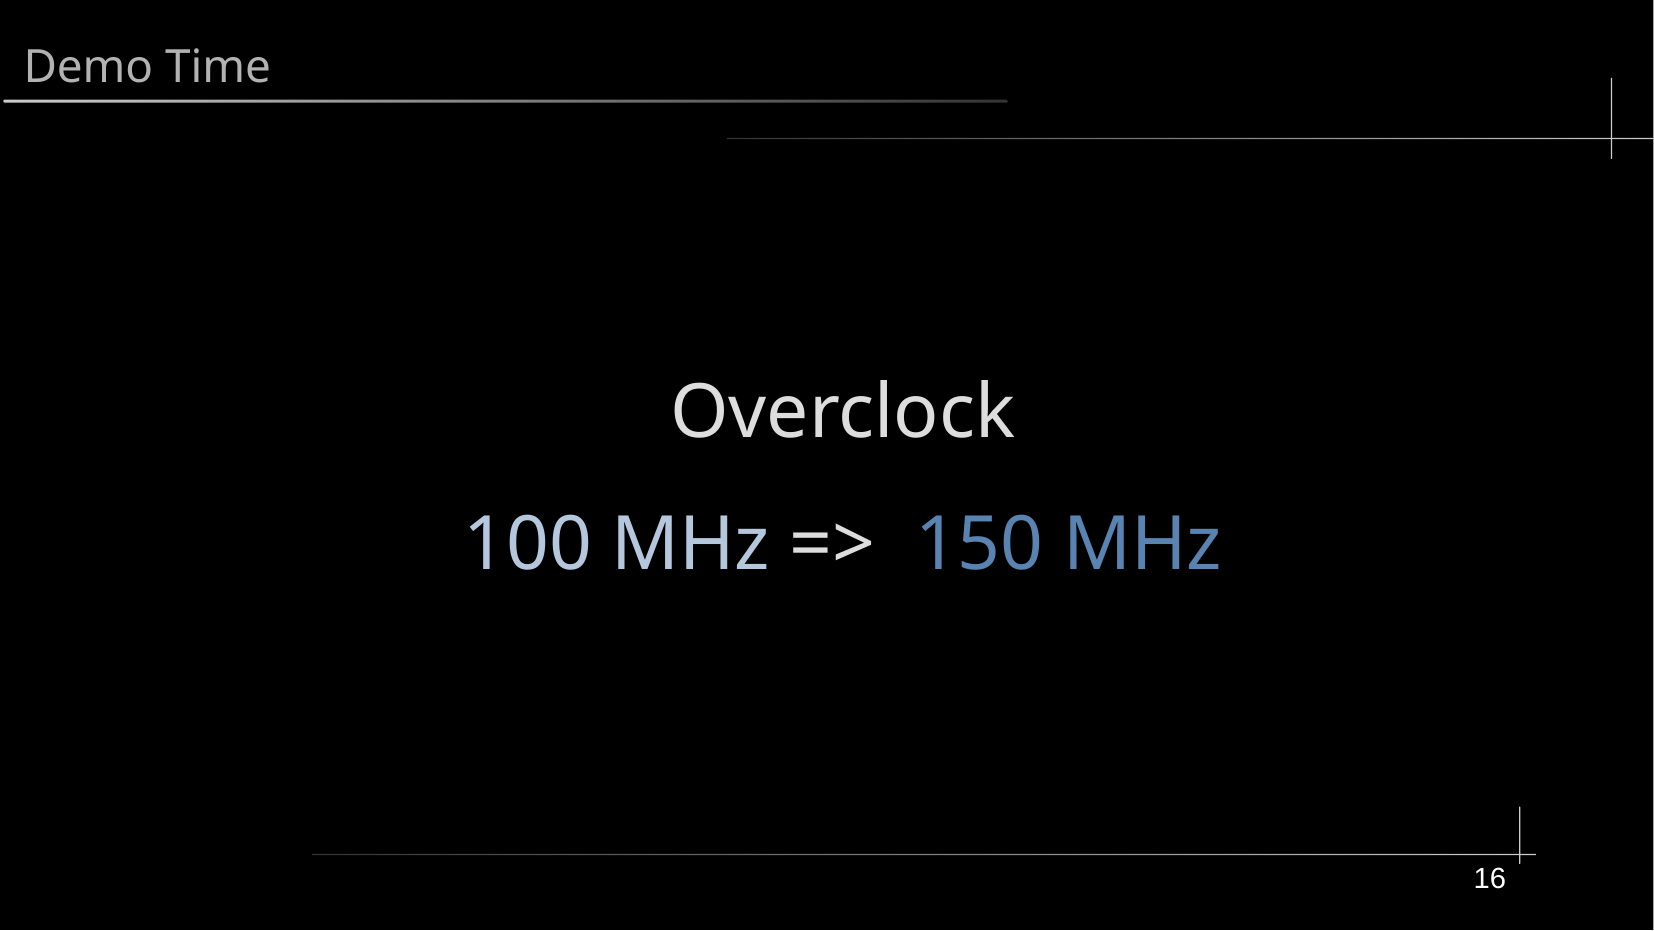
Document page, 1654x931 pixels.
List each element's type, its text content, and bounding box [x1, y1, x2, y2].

title Demo Time [23, 11, 1589, 119]
list Overclock 100 MHz => 150 MHz [150, 265, 1465, 614]
